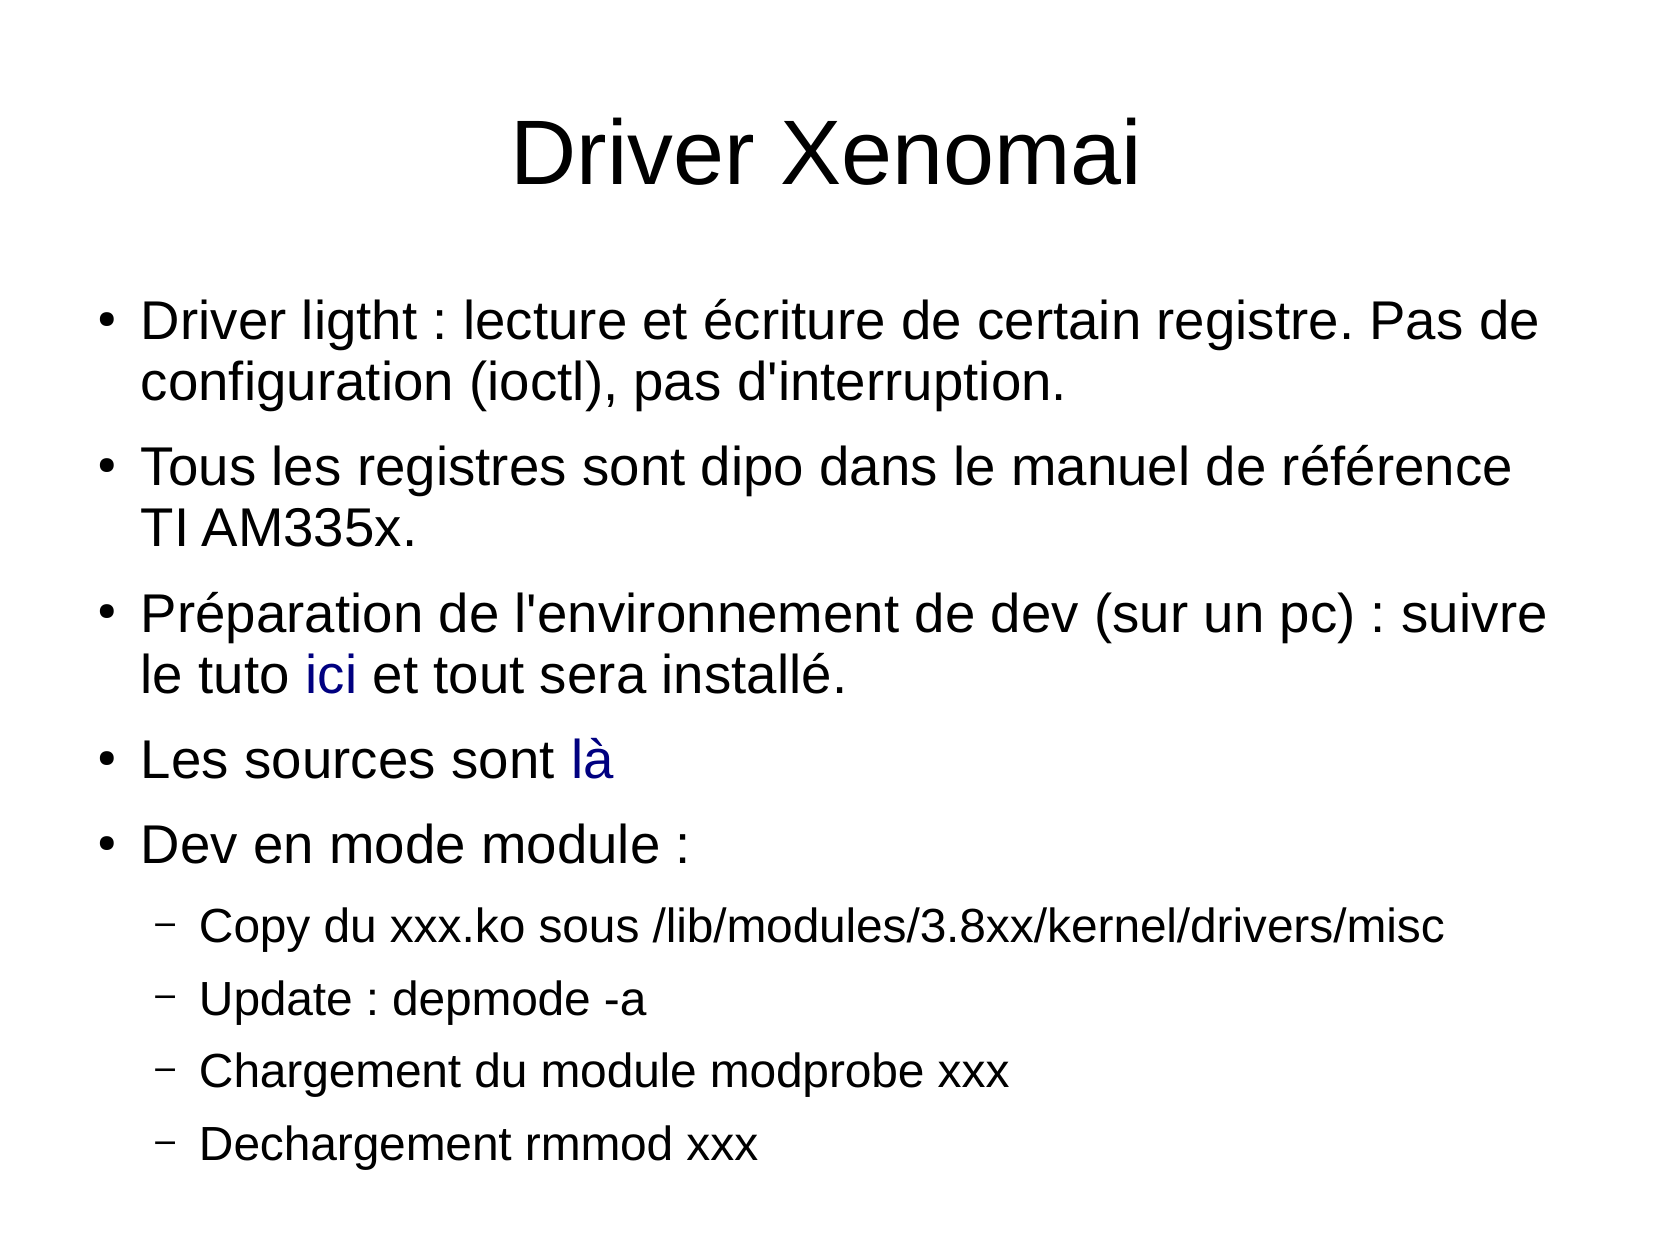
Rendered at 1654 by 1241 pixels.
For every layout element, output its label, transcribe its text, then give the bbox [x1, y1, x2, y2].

list Driver ligtht : lecture et écriture de certain registre. Pas de configuration (ioctl), pas d'interruption. Tous les registres sont dipo dans le manuel de référence TI AM335x. Préparation de l'environnement de dev (sur un pc) : suivre le tuto ici et tout sera installé. Les sources sont là Dev en mode module : Copy du xxx.ko sous /lib/modules/3.8xx/kernel/drivers/misc Update : depmode -a Chargement du module modprobe xxx Dechargement rmmod xxx [82, 290, 1571, 1182]
title Driver Xenomai [82, 49, 1571, 257]
